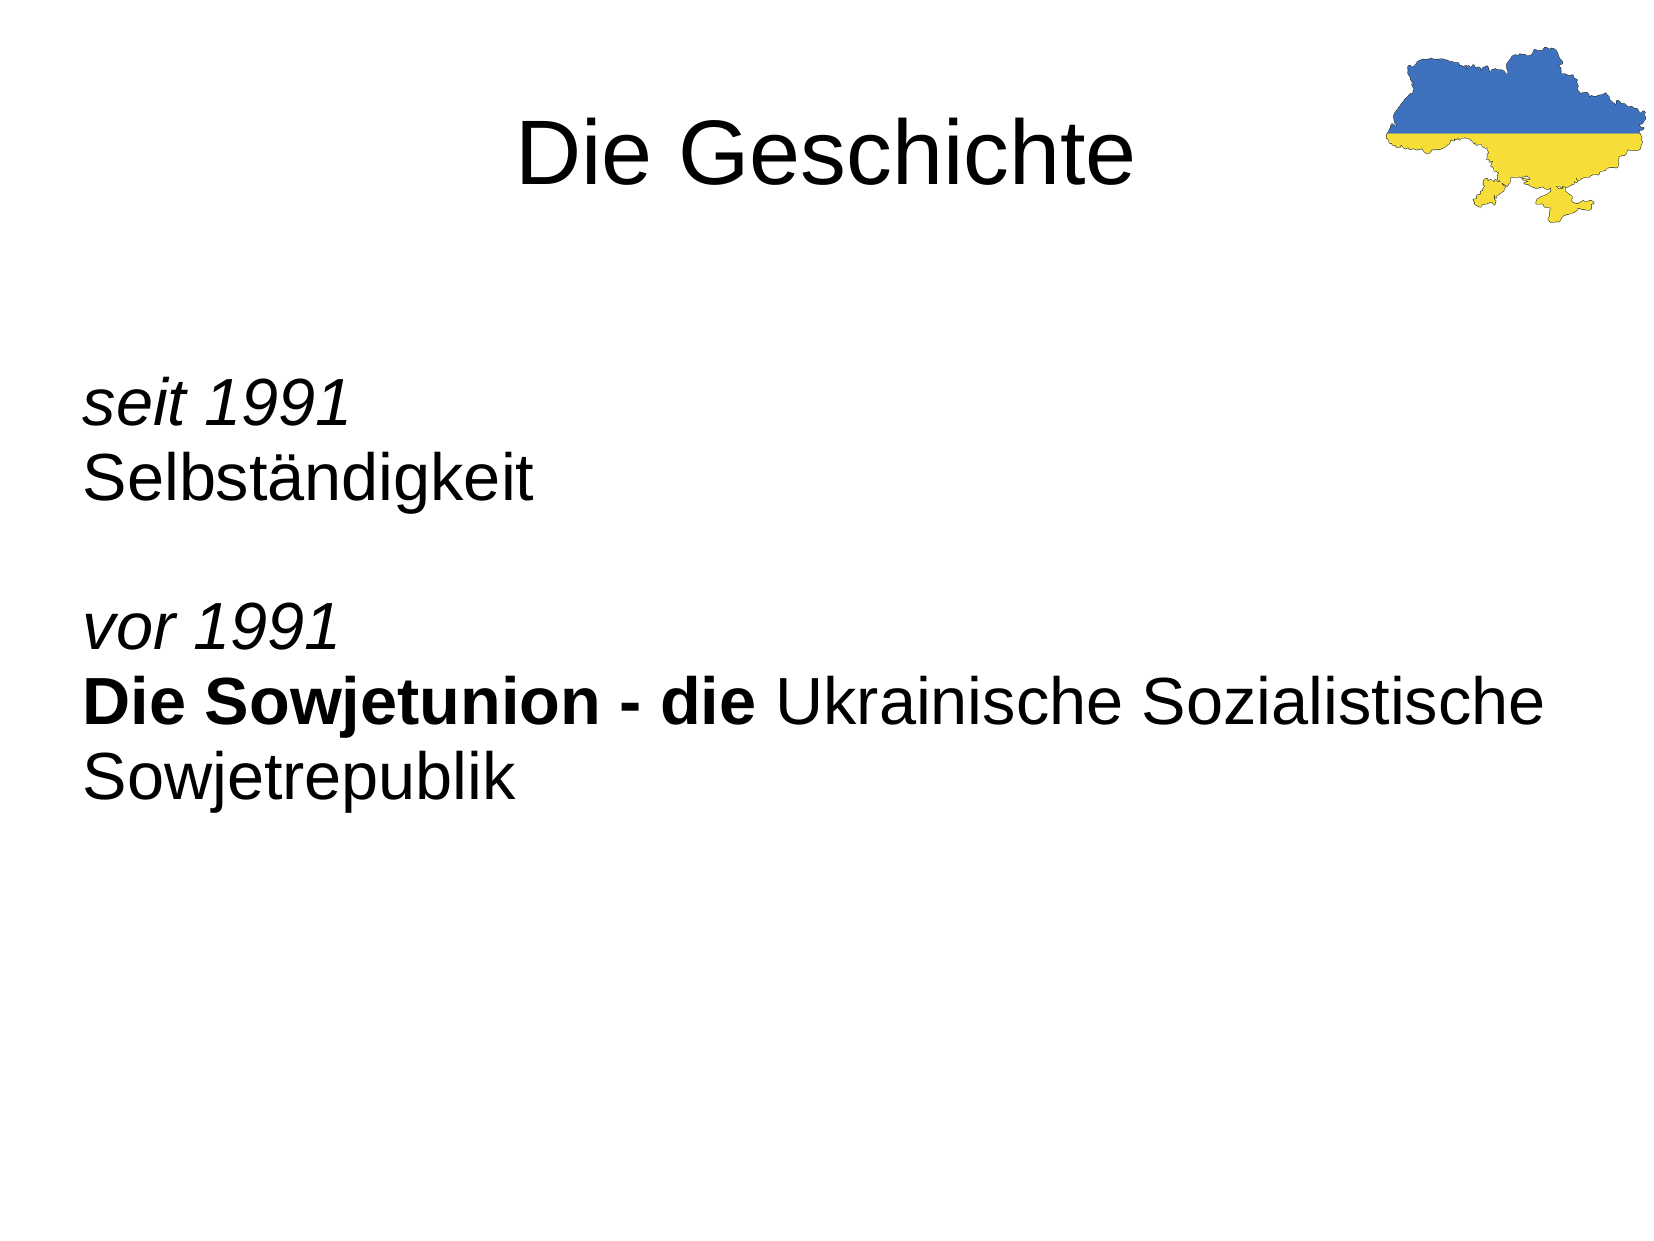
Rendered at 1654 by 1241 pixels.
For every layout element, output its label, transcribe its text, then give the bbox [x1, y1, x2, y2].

picture [1380, 0, 1653, 271]
subtitle seit 1991 Selbständigkeit vor 1991 Die Sowjetunion - die Ukrainische Sozialistische Sowjetrepublik [82, 290, 1571, 1113]
title Die Geschichte [82, 49, 1380, 257]
